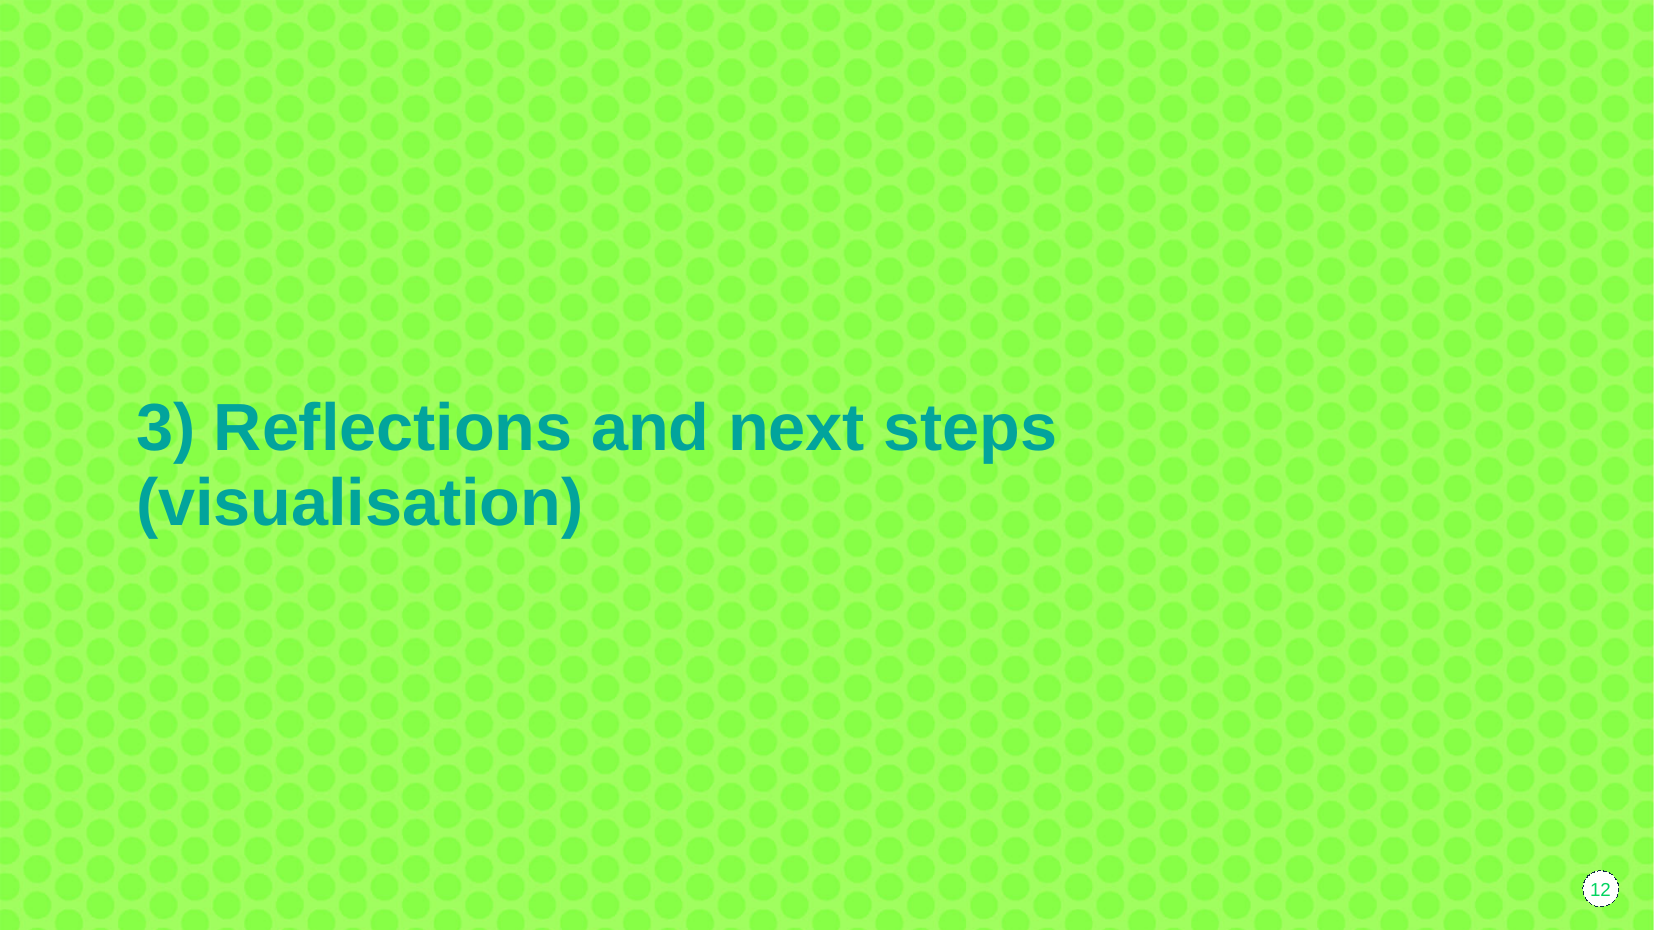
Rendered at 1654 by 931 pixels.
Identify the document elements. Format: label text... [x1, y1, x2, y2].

picture [0, 0, 1654, 930]
title 3) Reflections and next steps (visualisation) [121, 382, 1531, 548]
